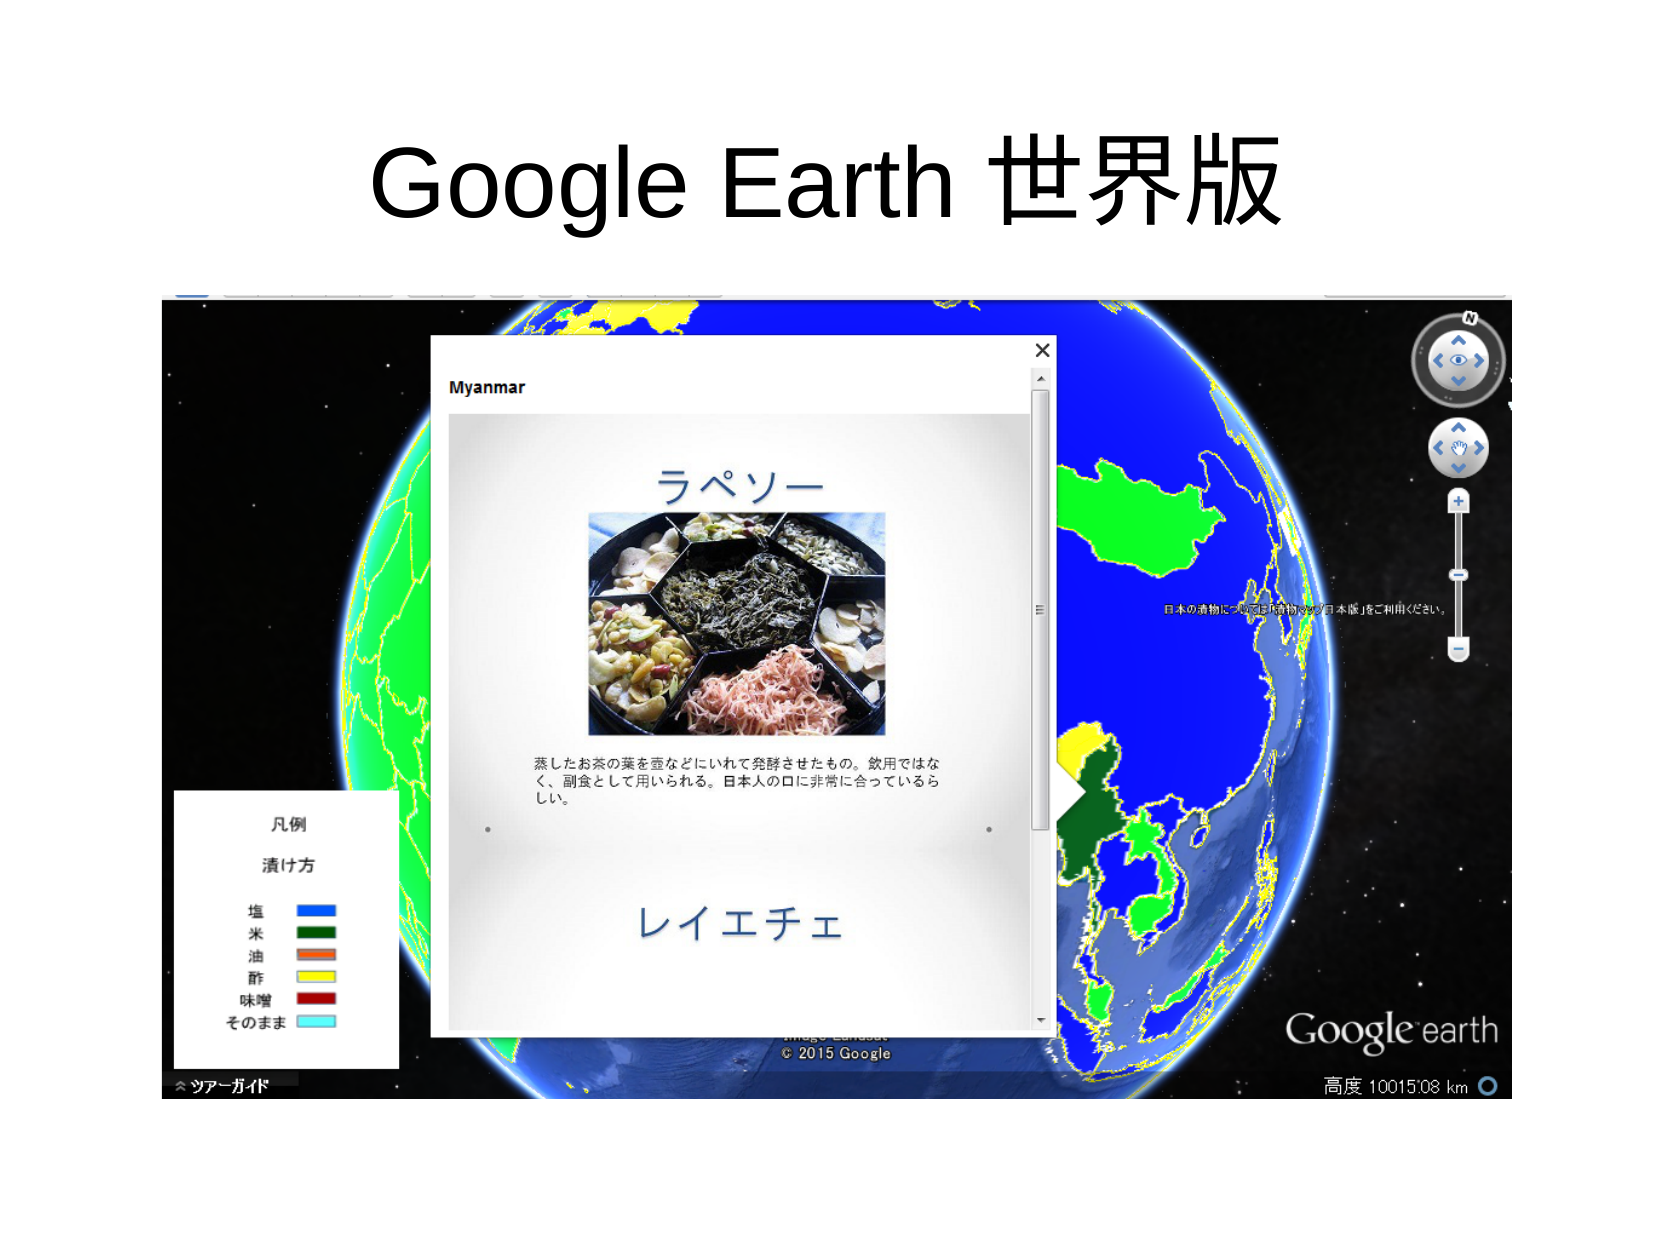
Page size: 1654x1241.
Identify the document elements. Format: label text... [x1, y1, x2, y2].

picture [161, 295, 1512, 1099]
text_box Google Earth 世界版 [0, 94, 1654, 222]
